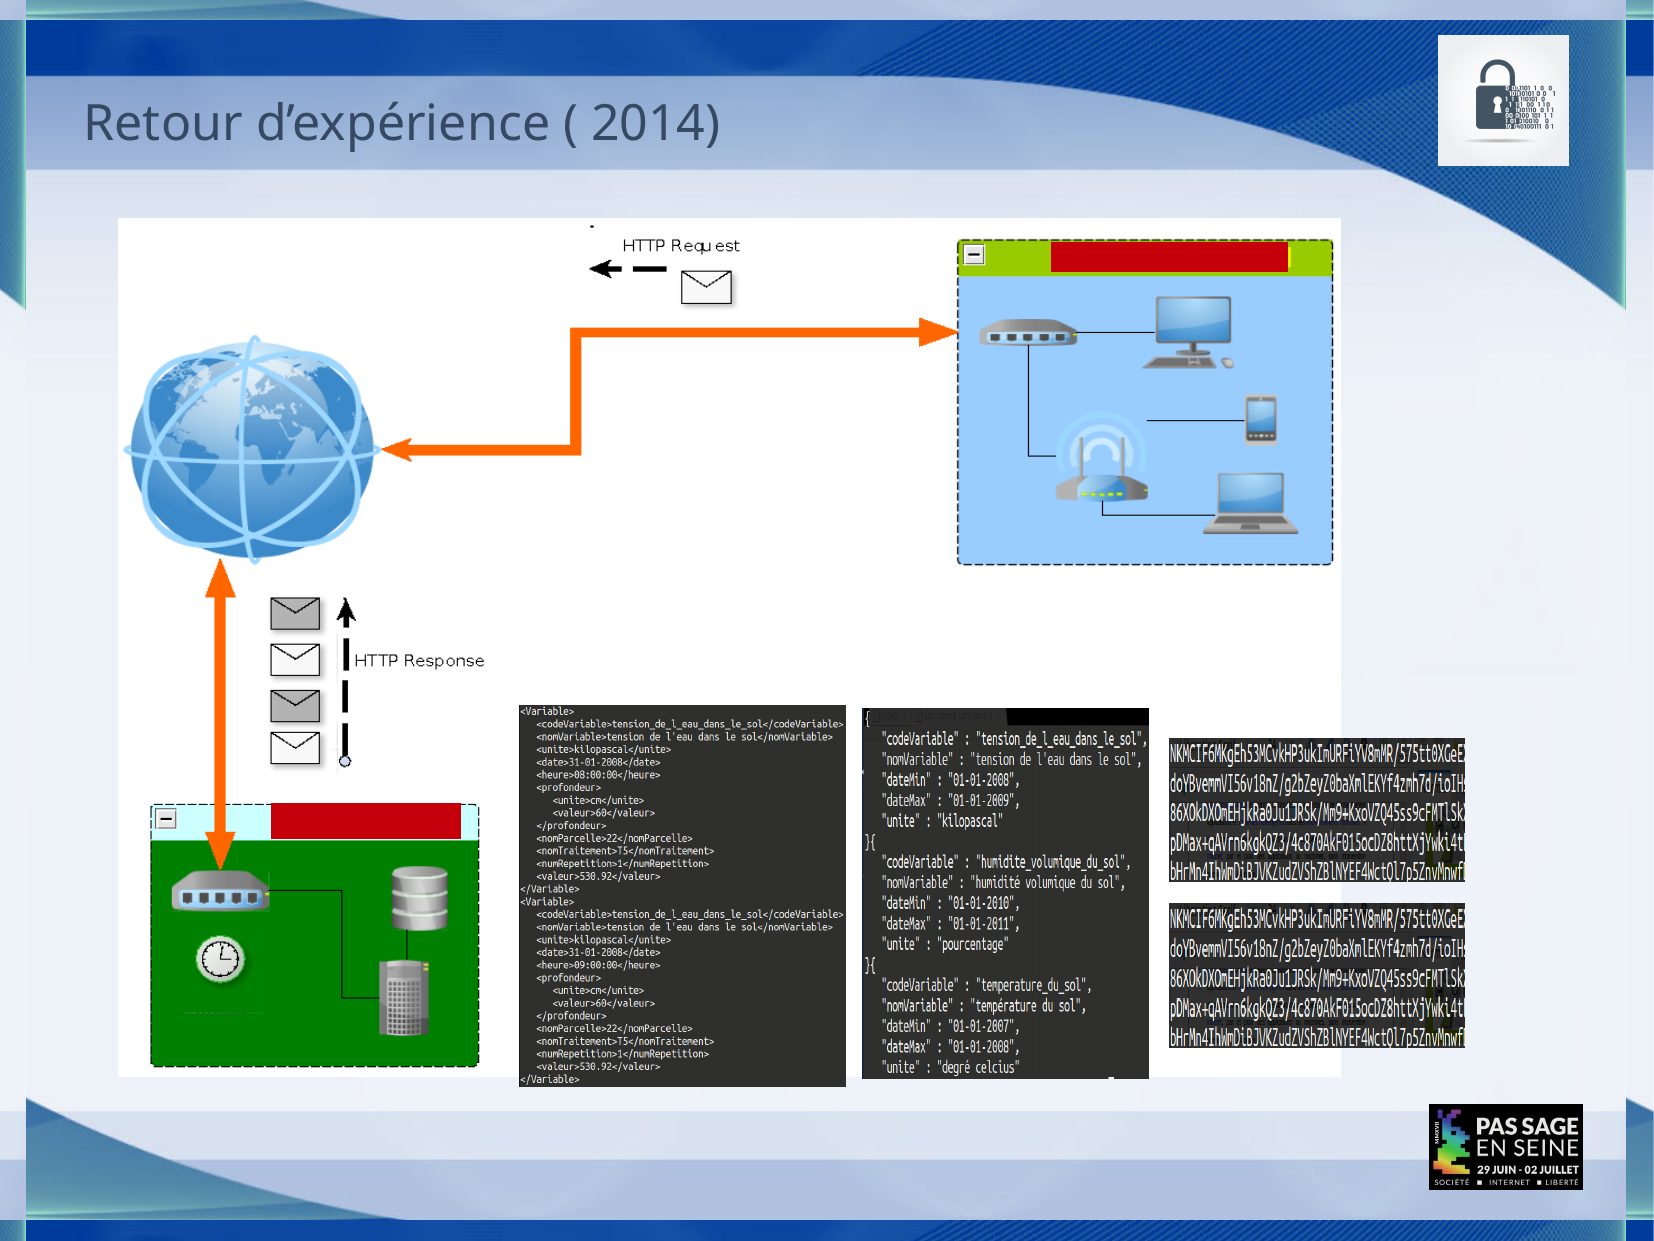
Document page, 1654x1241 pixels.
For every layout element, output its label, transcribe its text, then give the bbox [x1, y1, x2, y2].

title Retour d’expérience ( 2014) [11, 89, 780, 154]
picture [0, 0, 1654, 1241]
text_box [271, 803, 461, 839]
text_box [1051, 242, 1288, 319]
